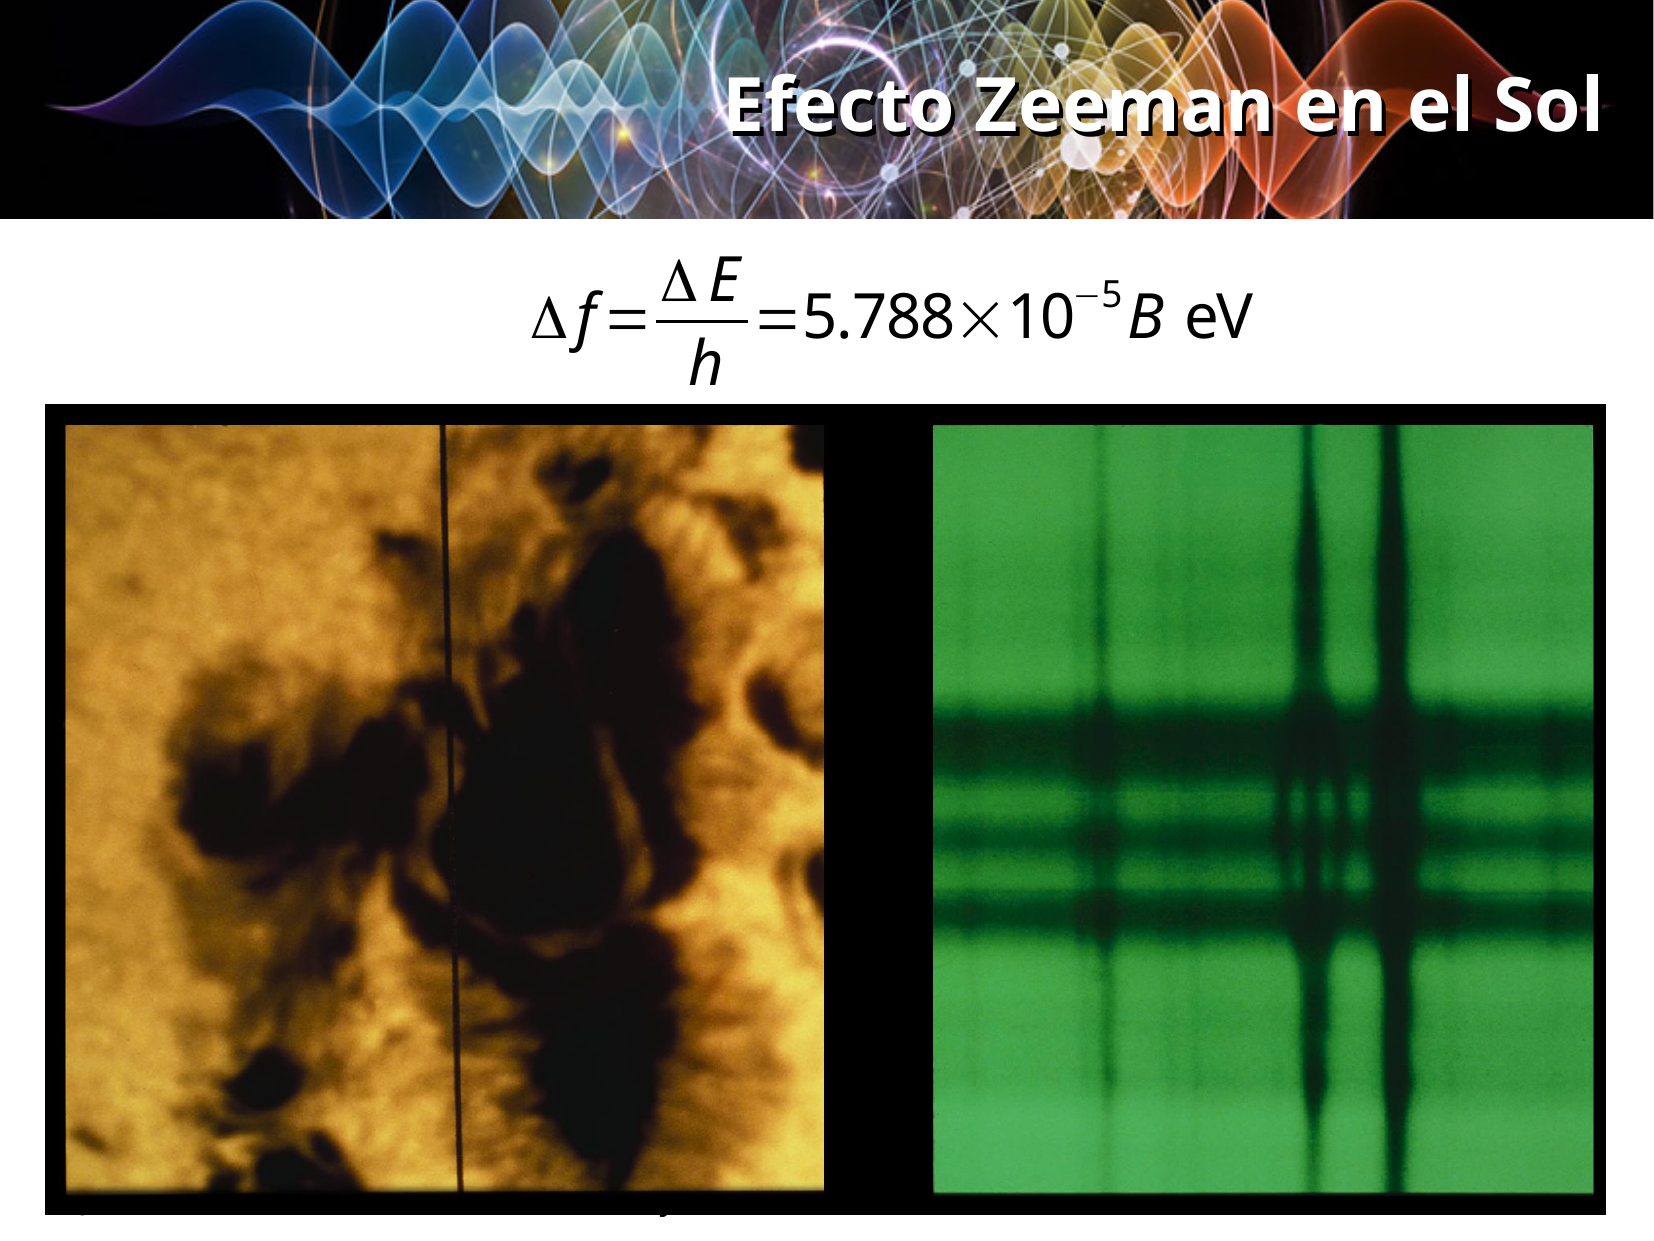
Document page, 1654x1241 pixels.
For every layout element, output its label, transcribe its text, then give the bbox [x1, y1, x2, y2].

picture [0, 0, 1654, 219]
picture [45, 404, 1606, 1216]
chart [522, 240, 1261, 402]
title Efecto Zeeman en el Sol [45, 15, 1606, 191]
